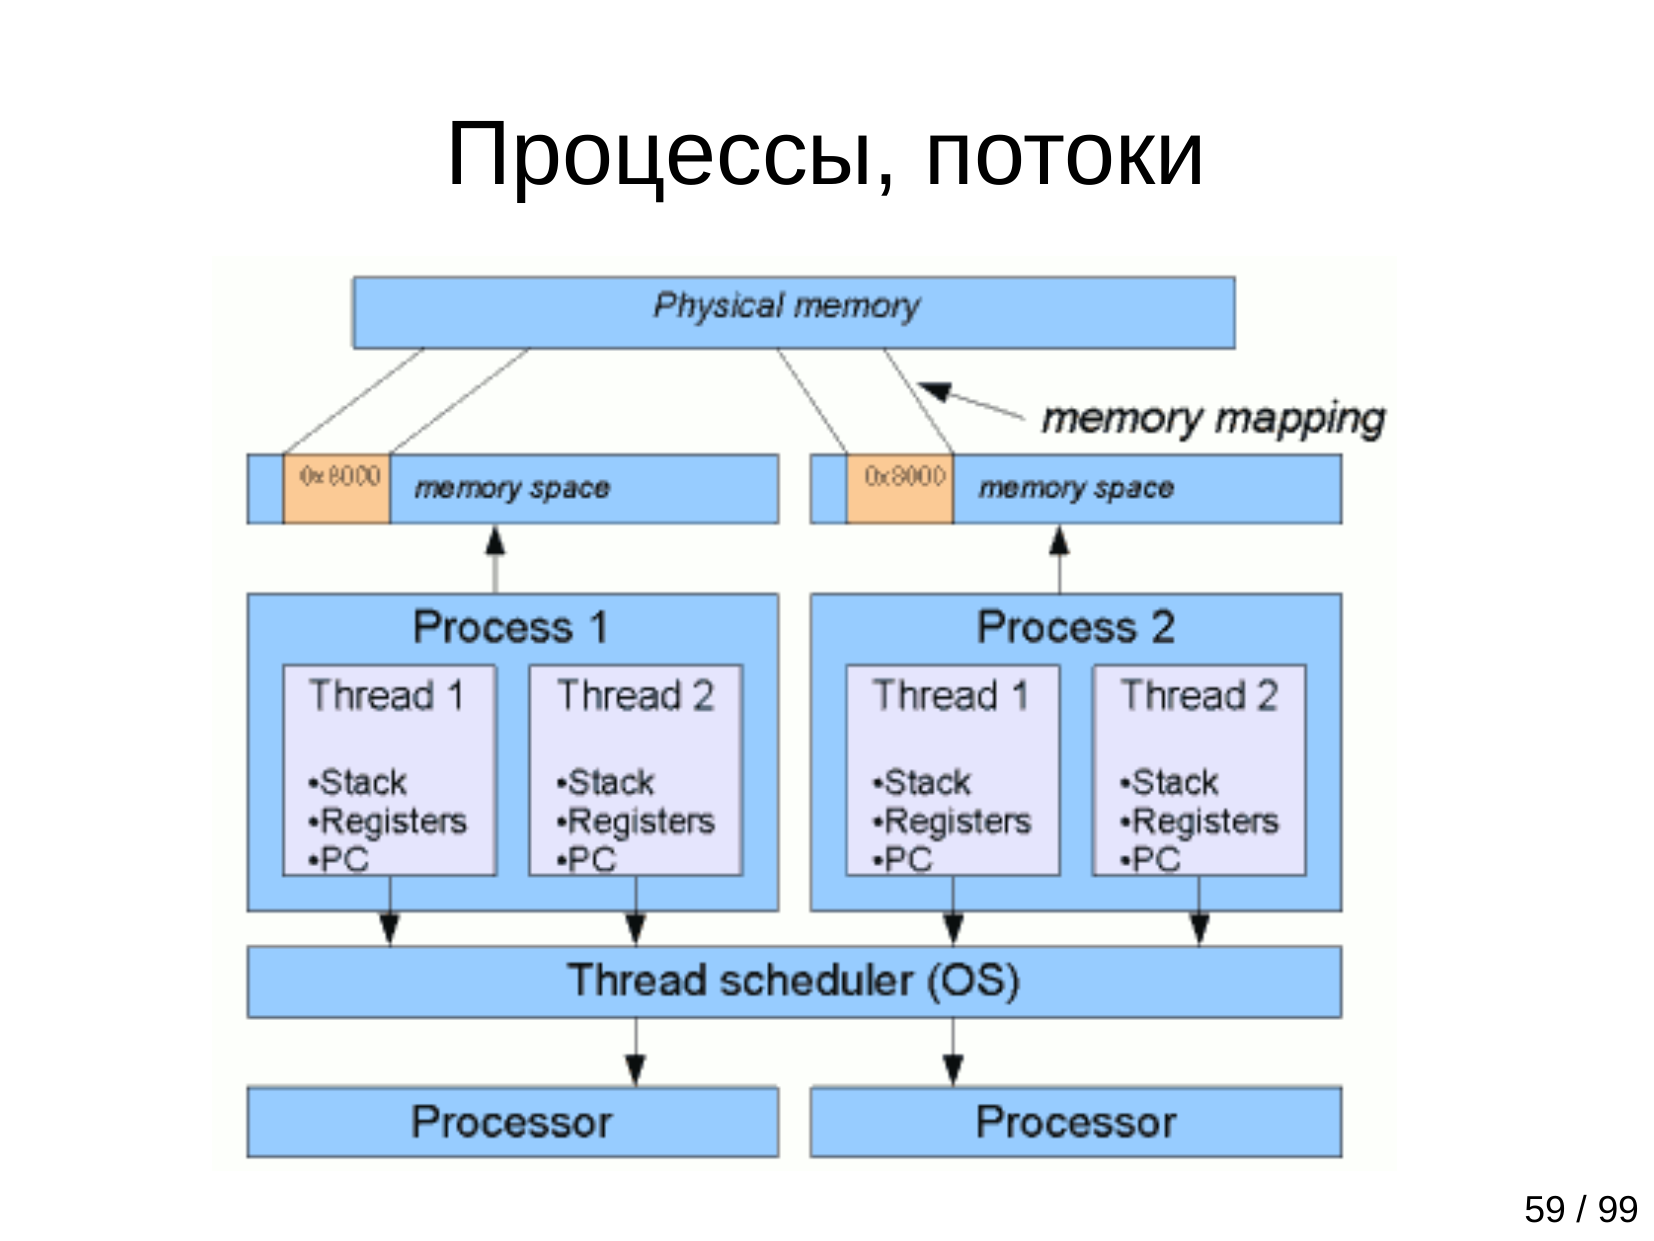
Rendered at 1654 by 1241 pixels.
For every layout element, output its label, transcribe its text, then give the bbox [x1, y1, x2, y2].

title Процессы, потоки [82, 49, 1571, 257]
picture [212, 256, 1397, 1171]
text_box <number> / 99 [1380, 1181, 1654, 1238]
